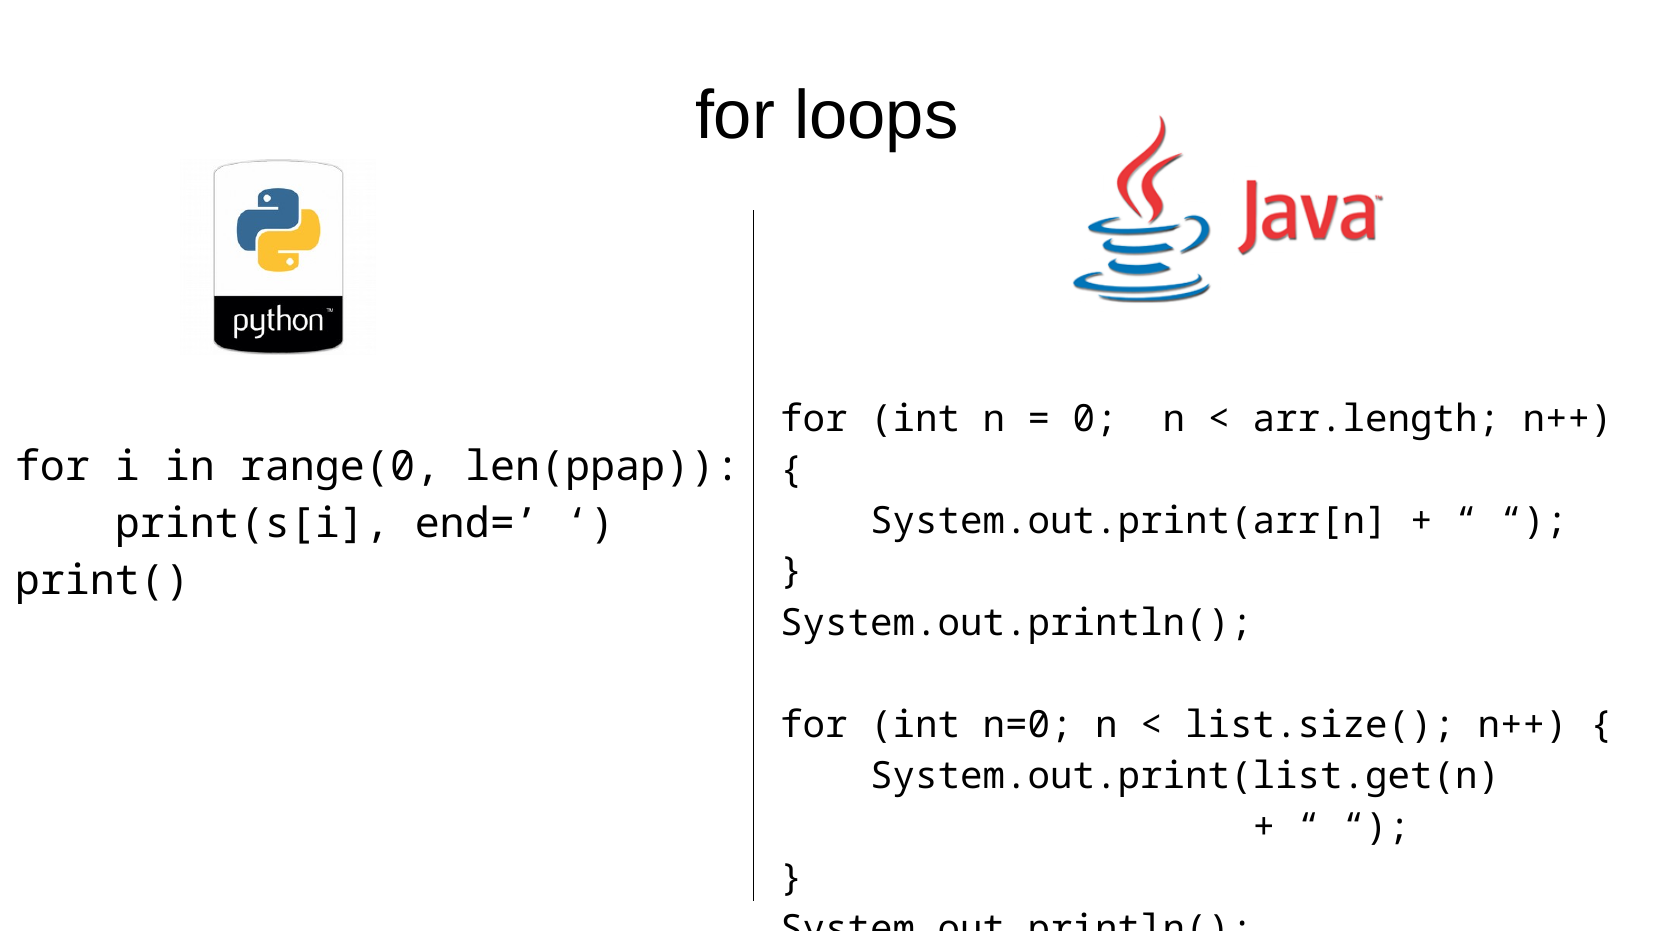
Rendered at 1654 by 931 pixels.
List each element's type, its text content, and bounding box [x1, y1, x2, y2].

picture [180, 159, 376, 356]
text_box for i in range(0, len(ppap)): print(s[i], end=’ ‘) print() [0, 428, 753, 686]
text_box for i in range(0, len(ppap)): print(s[i], end=’ ‘) print() [754, 428, 765, 686]
title for loops [82, 37, 1571, 193]
picture [1060, 97, 1395, 321]
text_box for (int n = 0; n < arr.length; n++) { System.out.print(arr[n] + “ “); } System.out.println(); for (int n=0; n < list.size(); n++) { System.out.print(list.get(n) + “ “); } System.out.println(); [765, 383, 1654, 931]
